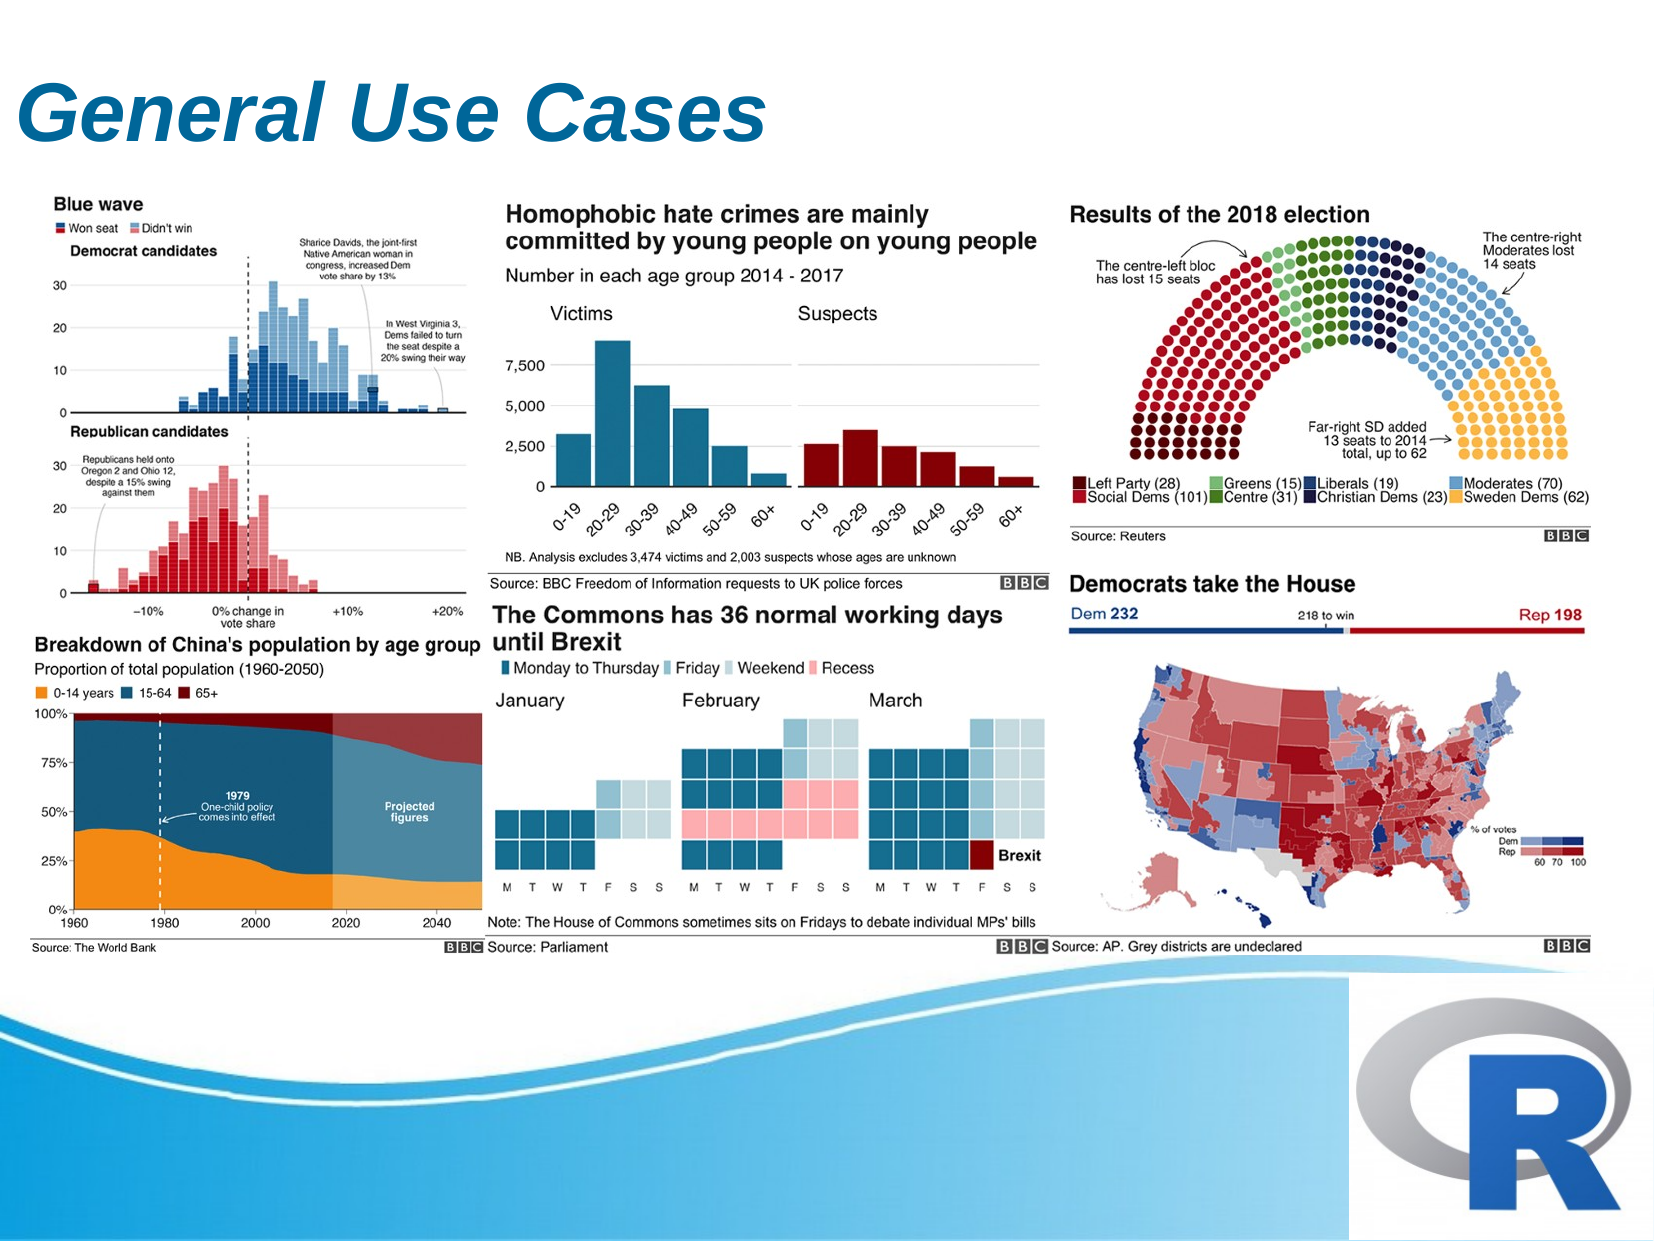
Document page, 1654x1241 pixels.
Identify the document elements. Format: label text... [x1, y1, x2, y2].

picture [0, 194, 1654, 1241]
title General Use Cases [15, 15, 1516, 211]
